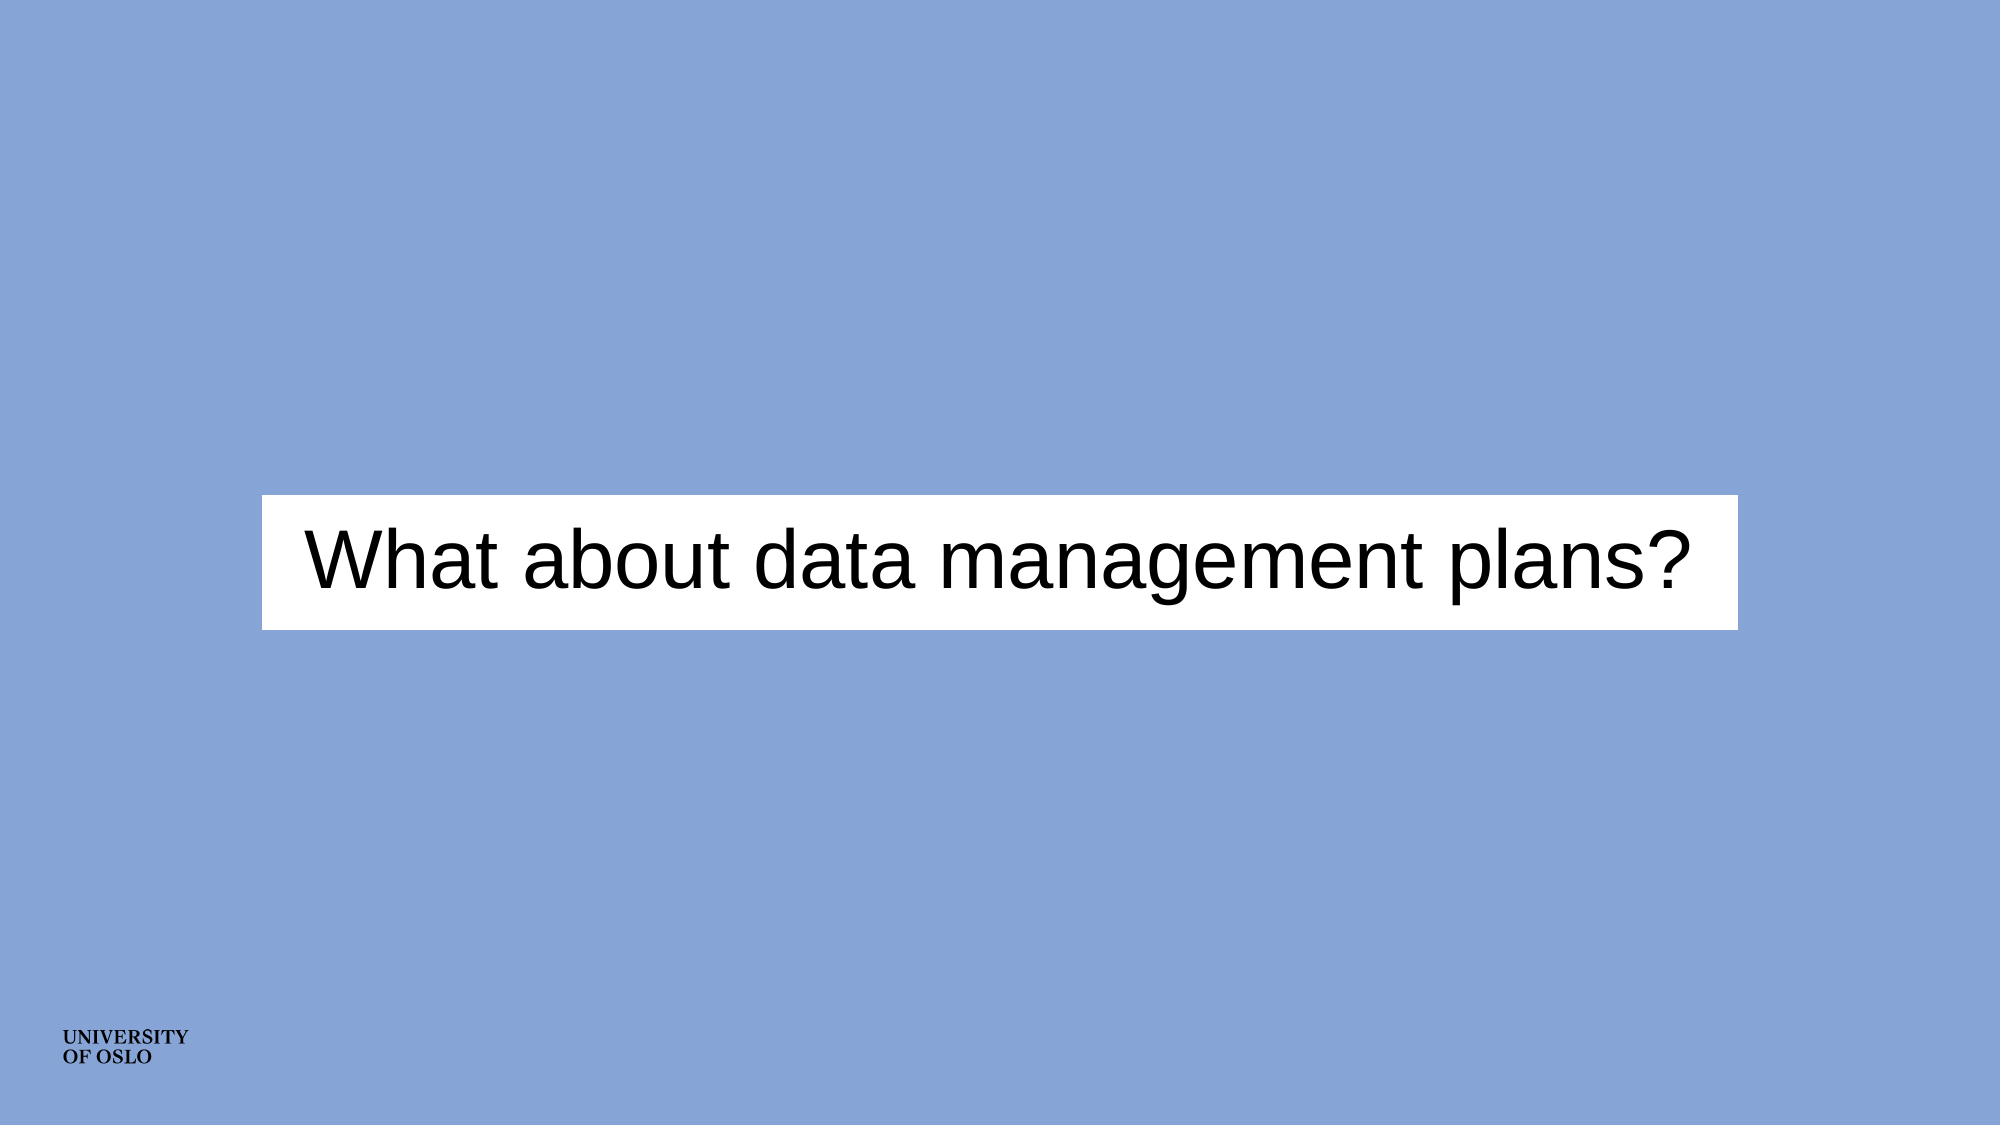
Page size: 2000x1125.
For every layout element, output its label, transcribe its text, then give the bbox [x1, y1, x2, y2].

text_box [0, 0, 2000, 1125]
picture [62, 1029, 189, 1064]
text_box What about data management plans? [304, 513, 1694, 607]
